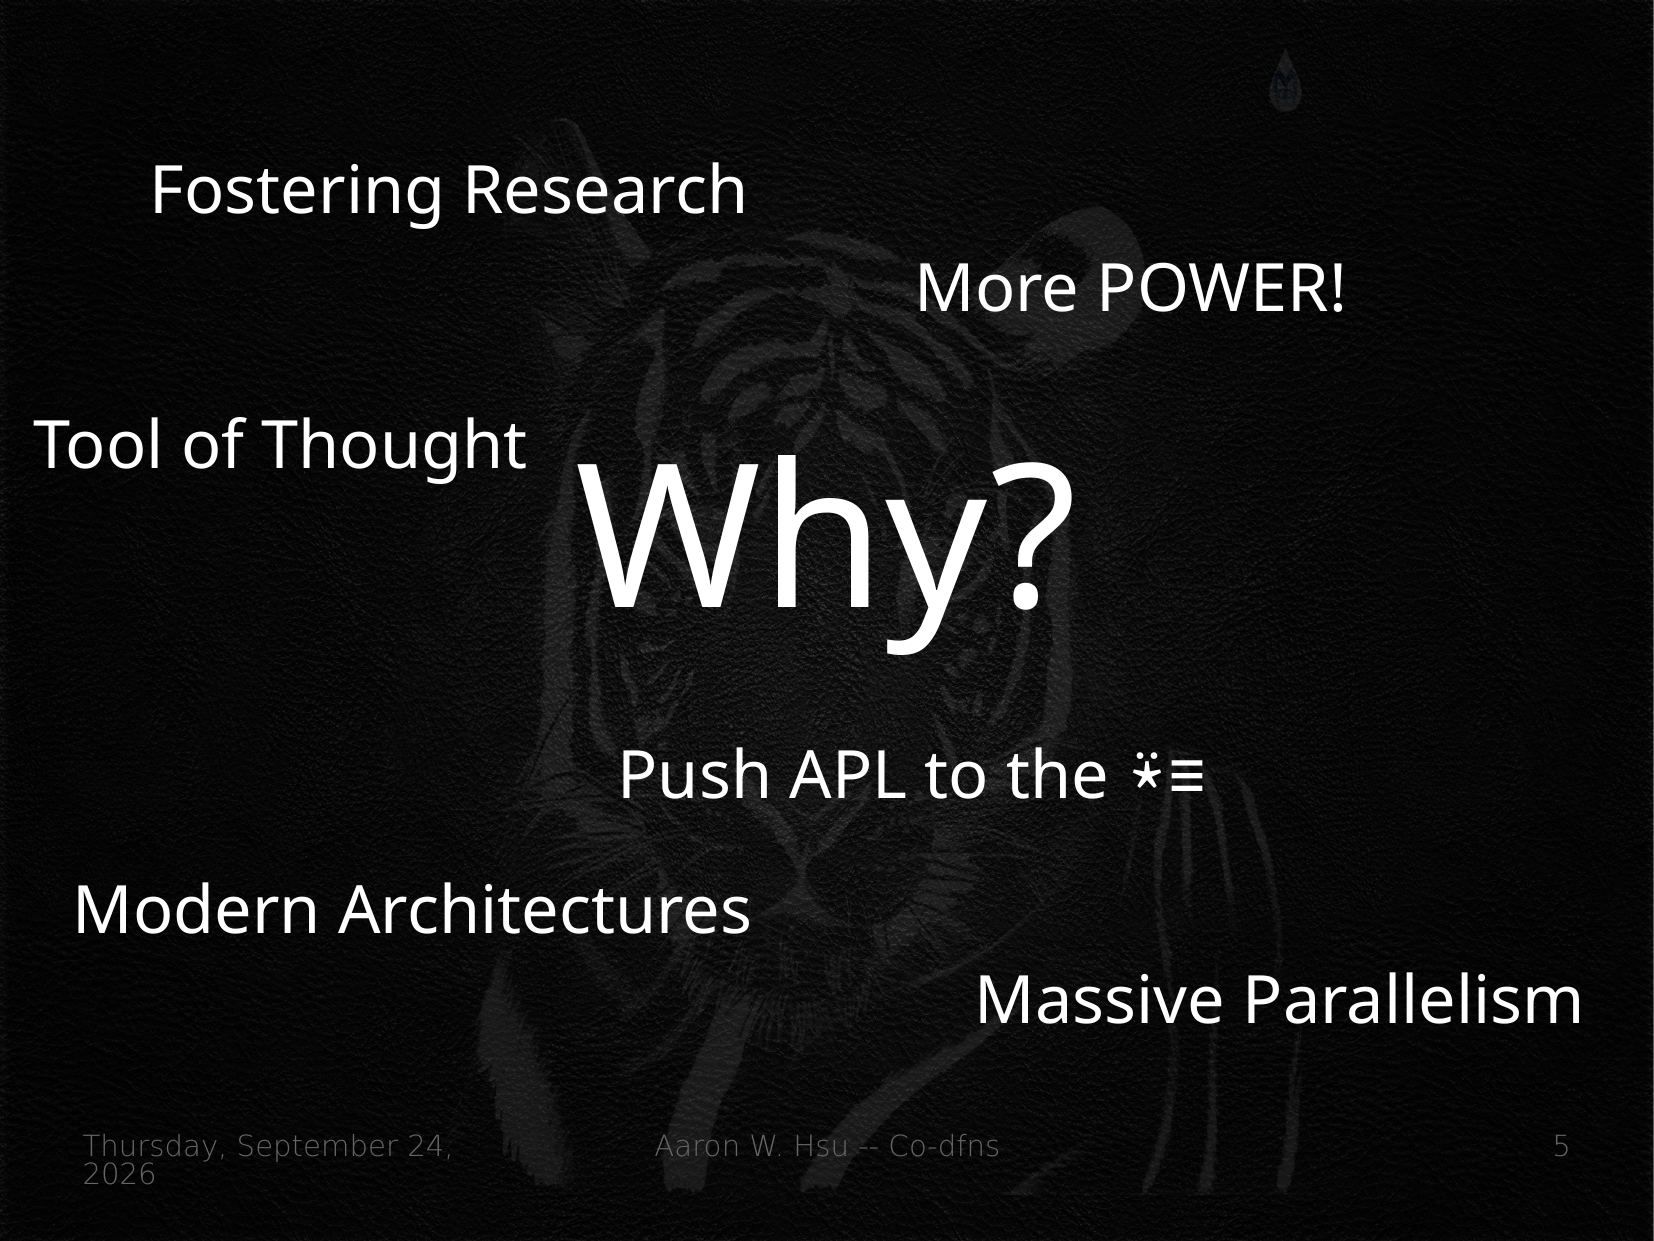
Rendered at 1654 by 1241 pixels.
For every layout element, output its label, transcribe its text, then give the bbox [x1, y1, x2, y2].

subtitle Why? [1563, 992, 1571, 1010]
text_box Fostering Research [135, 135, 725, 240]
subtitle Why? [82, 49, 1571, 1010]
text_box Massive Parallelism [960, 945, 1563, 1051]
text_box Tool of Thought [18, 390, 526, 496]
text_box Modern Architectures [58, 855, 721, 961]
picture [0, 0, 1654, 1241]
text_box More POWER! [900, 232, 1356, 338]
text_box Push APL to the ⍣≡ [602, 720, 1201, 826]
